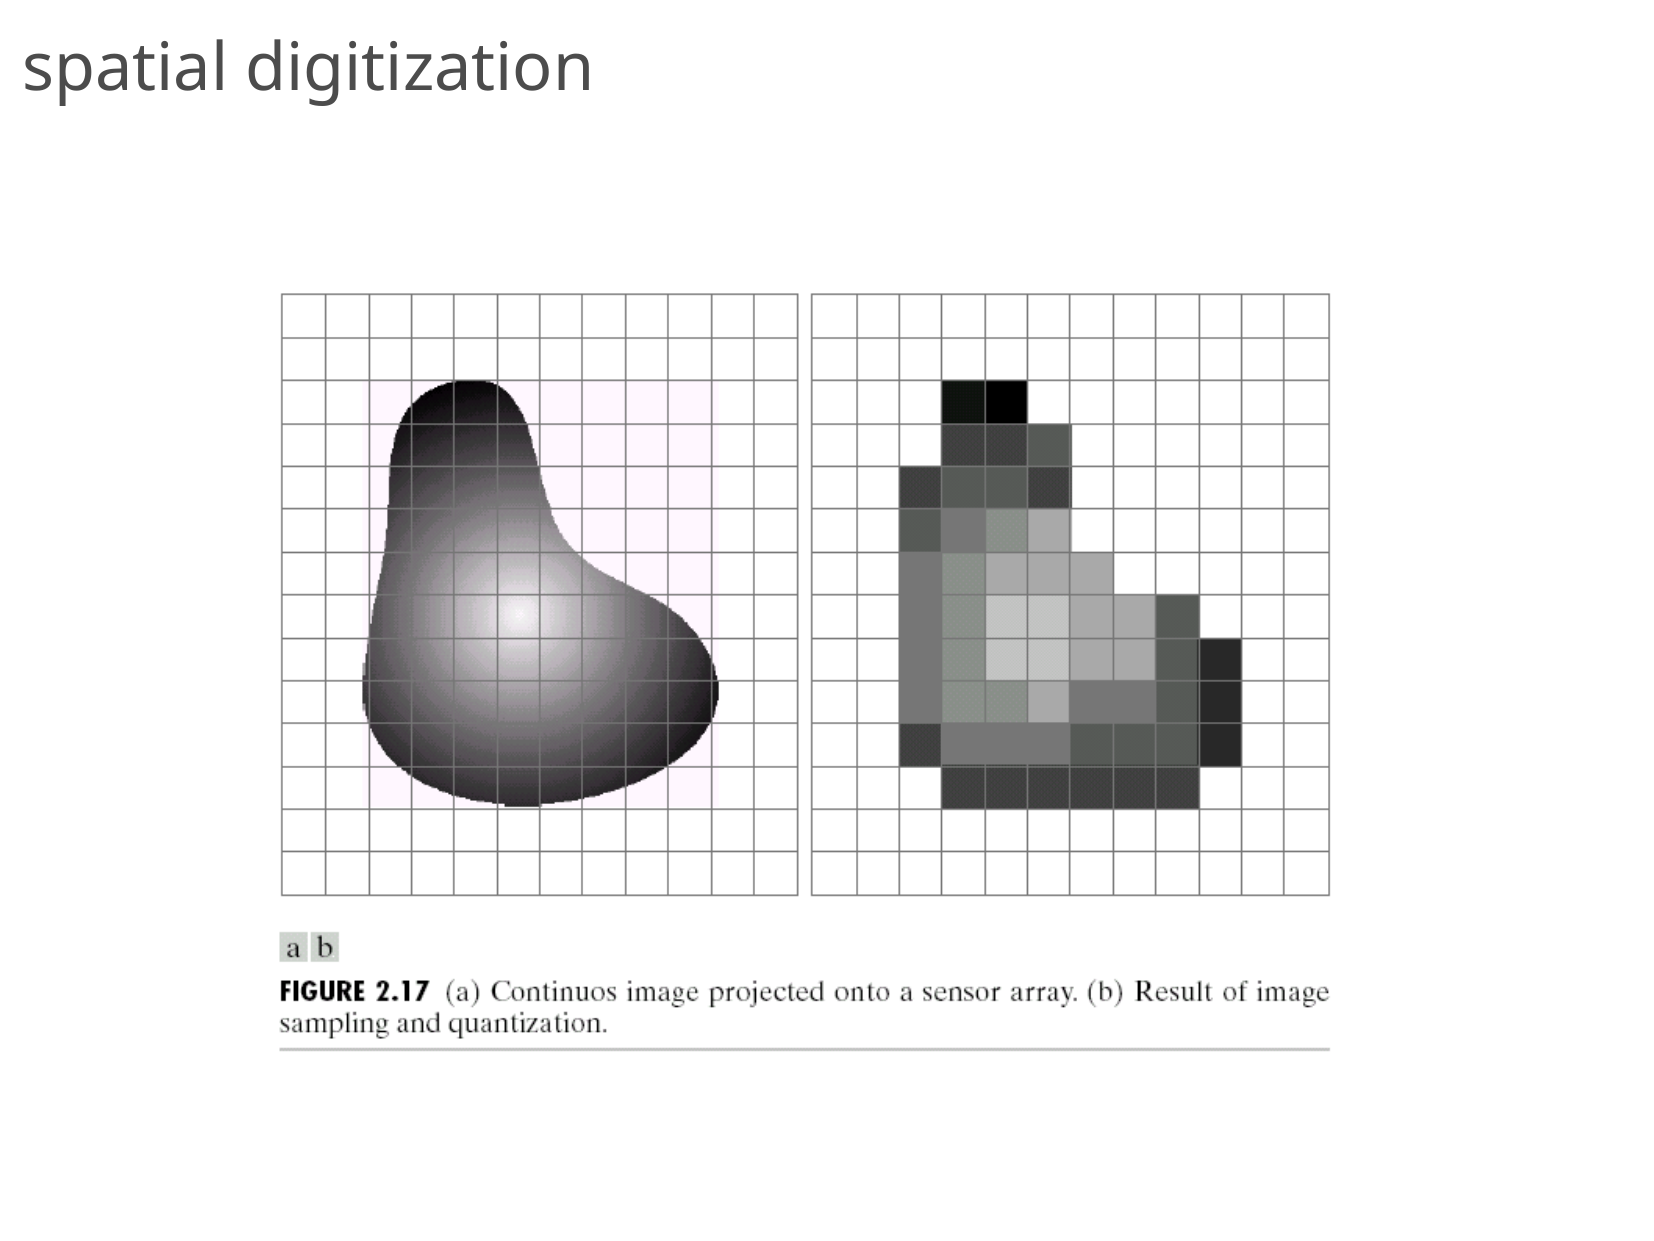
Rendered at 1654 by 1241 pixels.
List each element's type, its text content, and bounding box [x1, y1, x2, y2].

title spatial digitization [22, 19, 1654, 198]
picture [272, 289, 1338, 1056]
